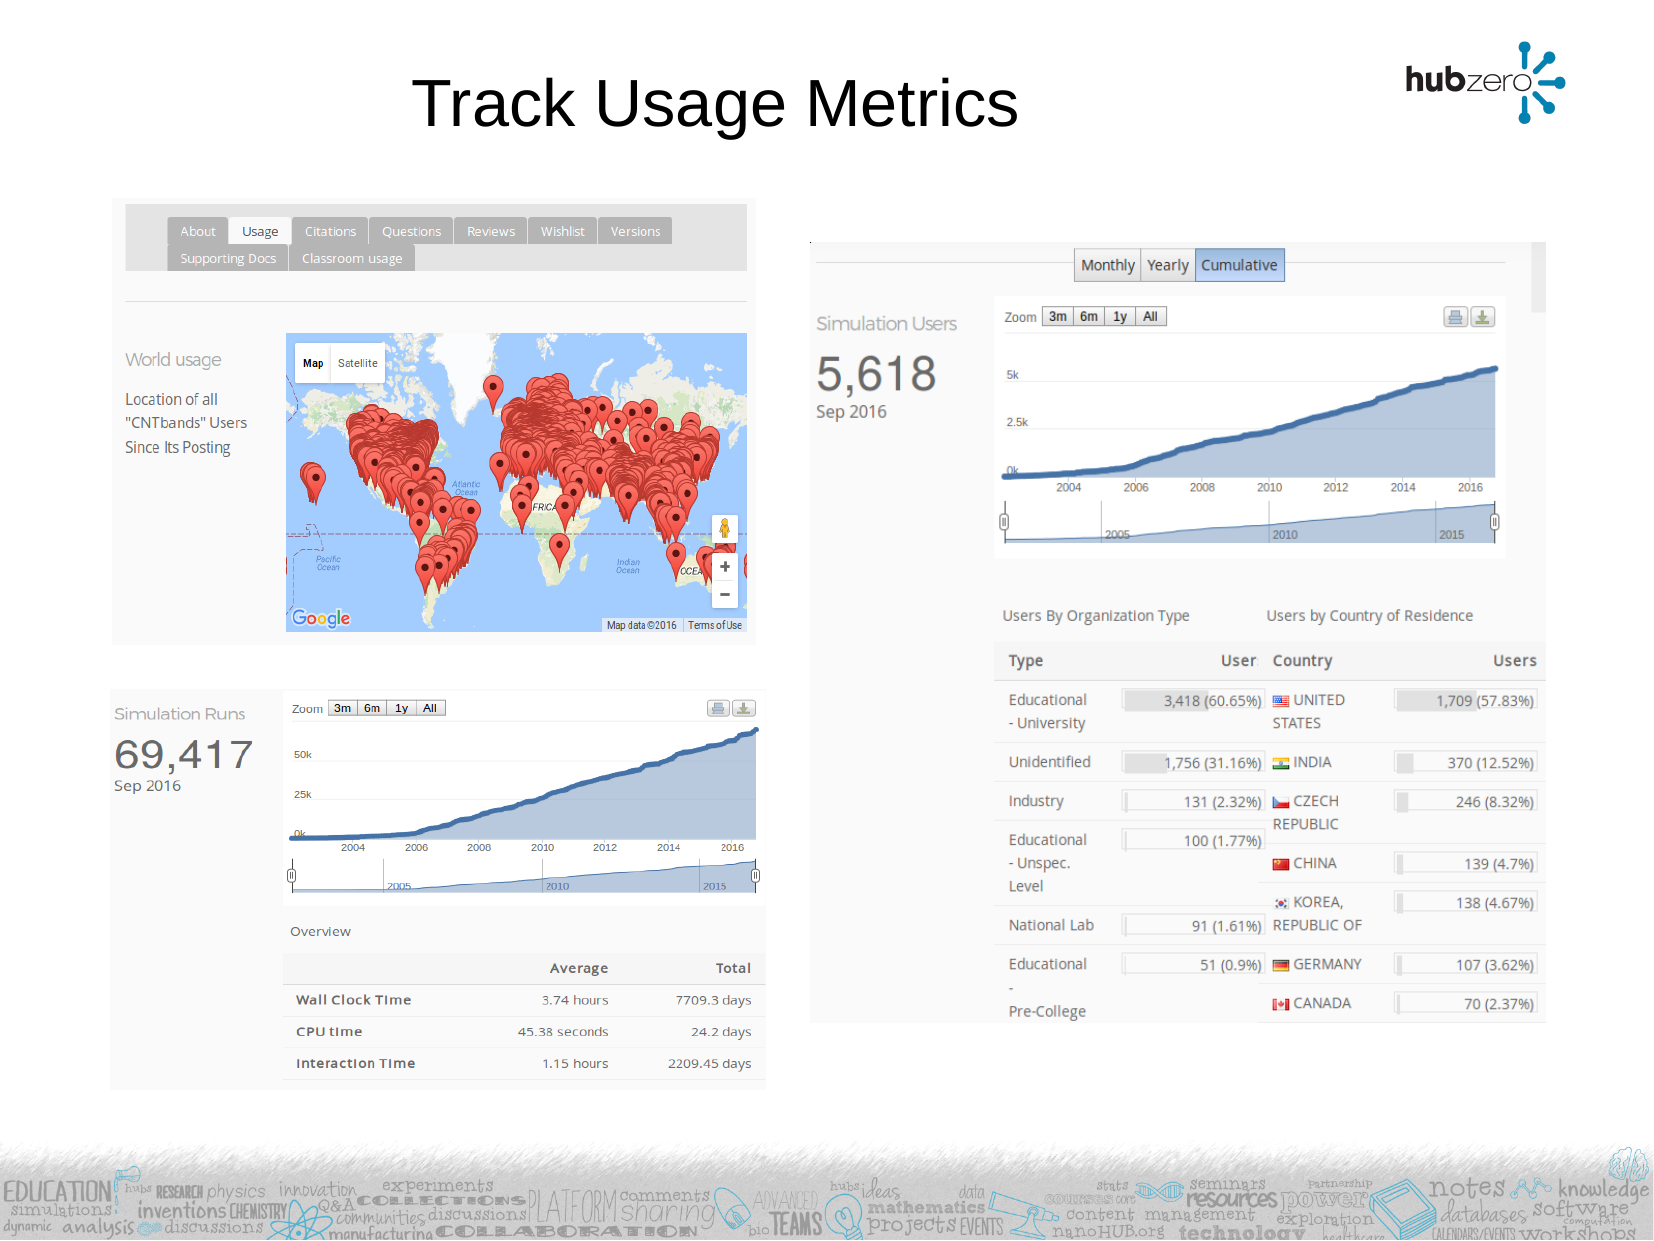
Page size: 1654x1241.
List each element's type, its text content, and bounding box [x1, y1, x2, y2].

title Track Usage Metrics [82, 46, 1351, 161]
picture [0, 1140, 1654, 1240]
picture [810, 242, 1546, 1023]
picture [1402, 38, 1569, 127]
picture [112, 198, 756, 646]
picture [110, 689, 766, 1090]
